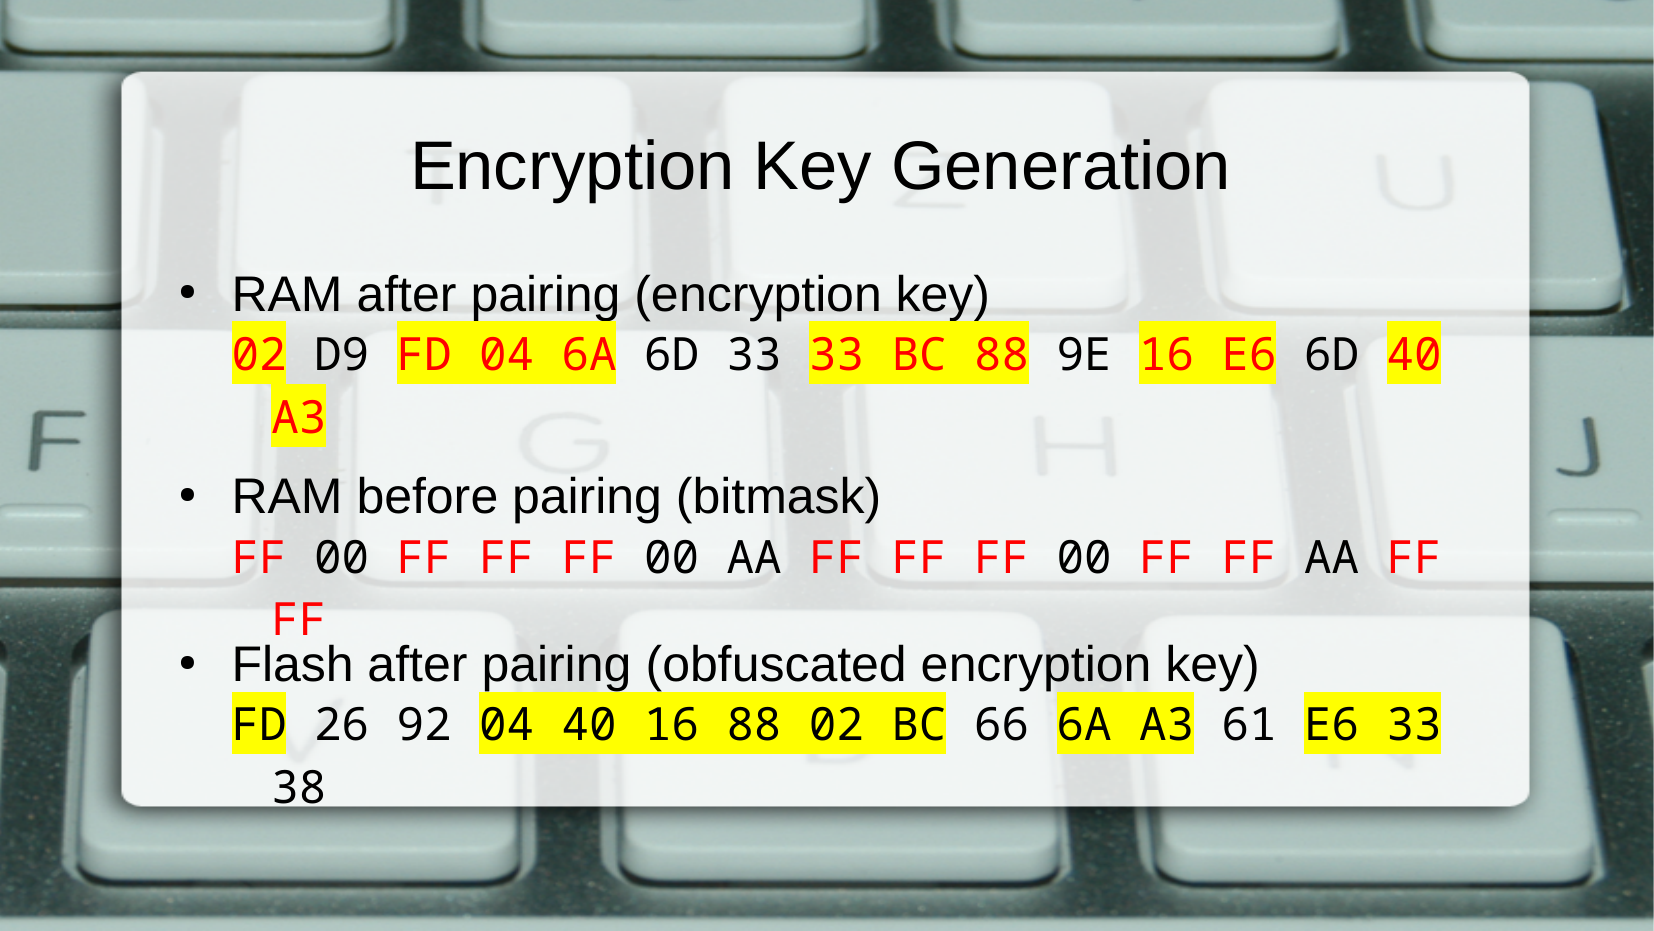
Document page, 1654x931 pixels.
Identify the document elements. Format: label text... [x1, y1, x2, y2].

list Flash after pairing (obfuscated encryption key) FD 26 92 04 40 16 88 02 BC 66 6A A3 61 E6 33 38 [147, 636, 1506, 894]
list RAM after pairing (encryption key) 02 D9 FD 04 6A 6D 33 33 BC 88 9E 16 E6 6D 40 A3 RAM before pairing (bitmask) FF 00 FF FF FF 00 AA FF FF FF 00 FF FF AA FF FF [147, 265, 1506, 569]
picture [0, 0, 1654, 931]
title Encryption Key Generation [135, 88, 1506, 244]
